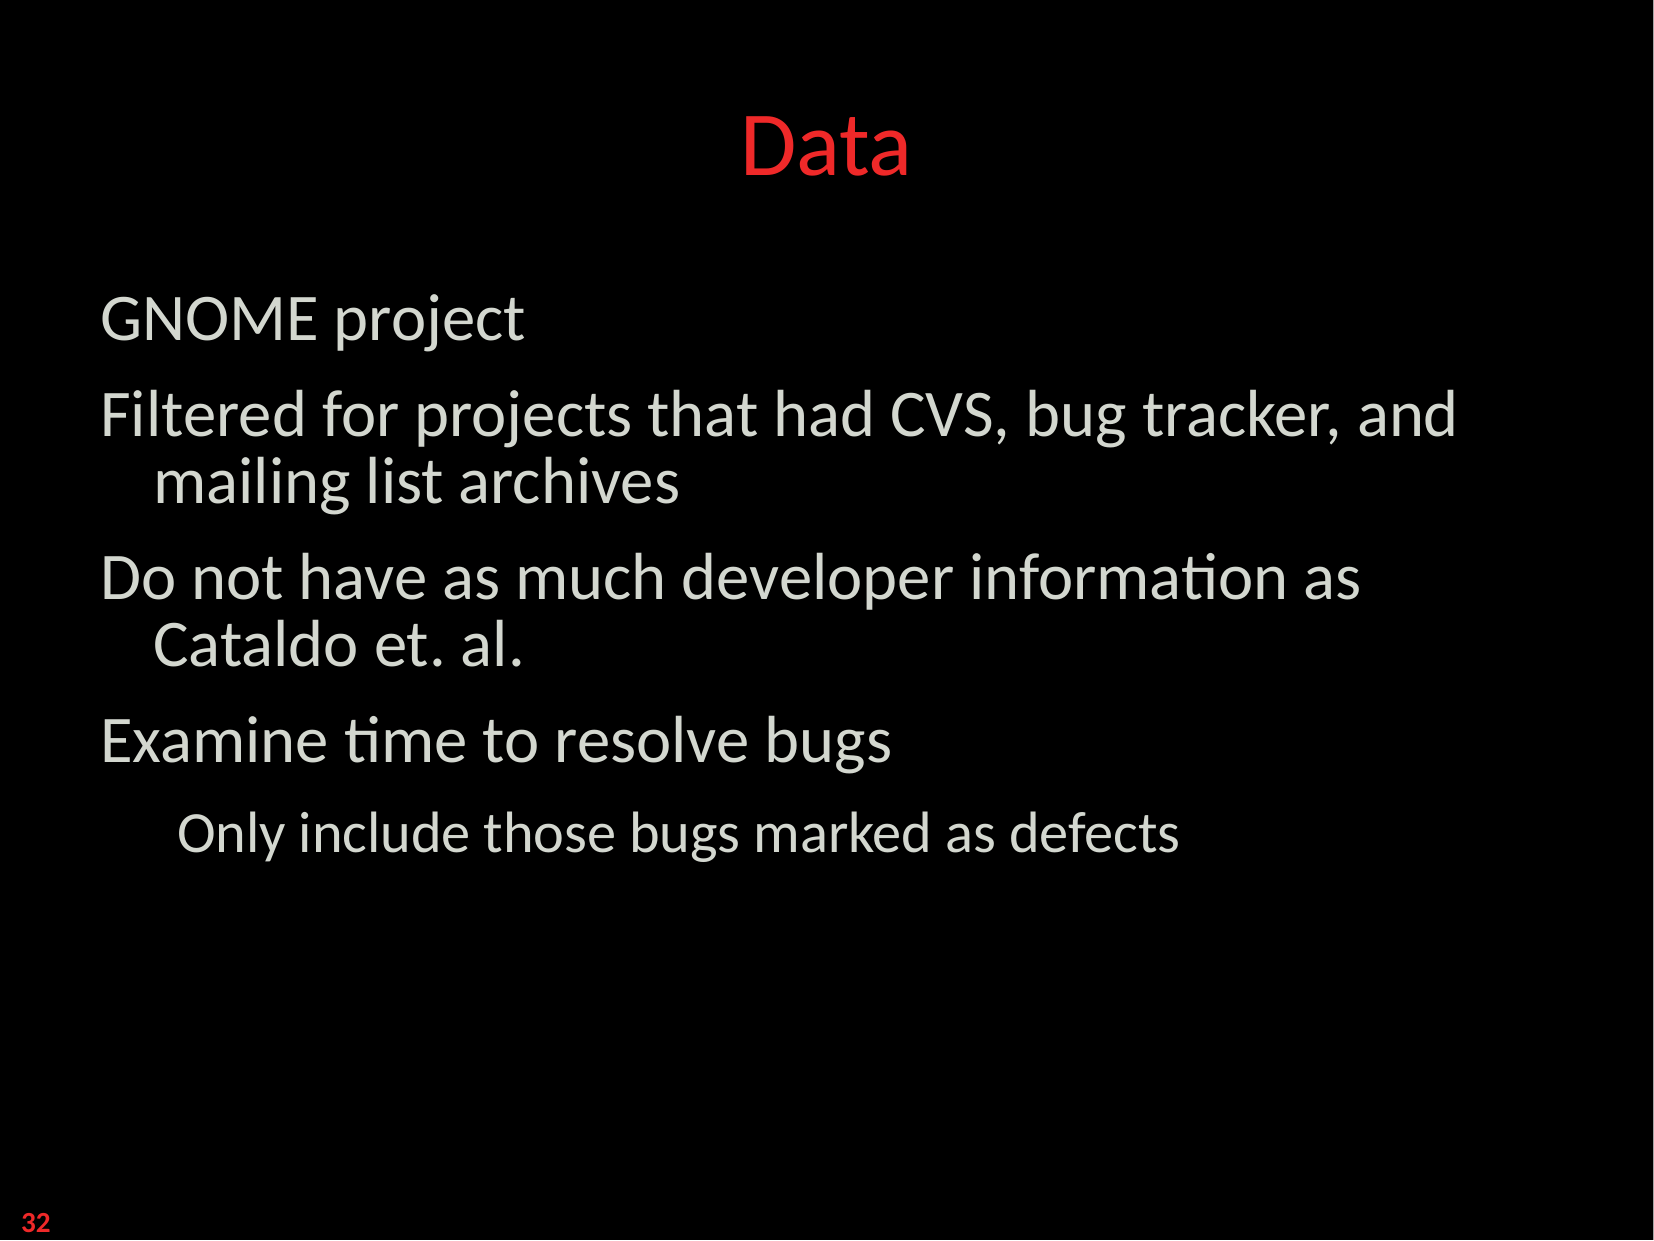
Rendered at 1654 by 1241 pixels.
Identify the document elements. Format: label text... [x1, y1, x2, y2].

title Data [82, 56, 1571, 250]
list GNOME project Filtered for projects that had CVS, bug tracker, and mailing list archives Do not have as much developer information as Cataldo et. al. Examine time to resolve bugs Only include those bugs marked as defects [82, 290, 1571, 1094]
